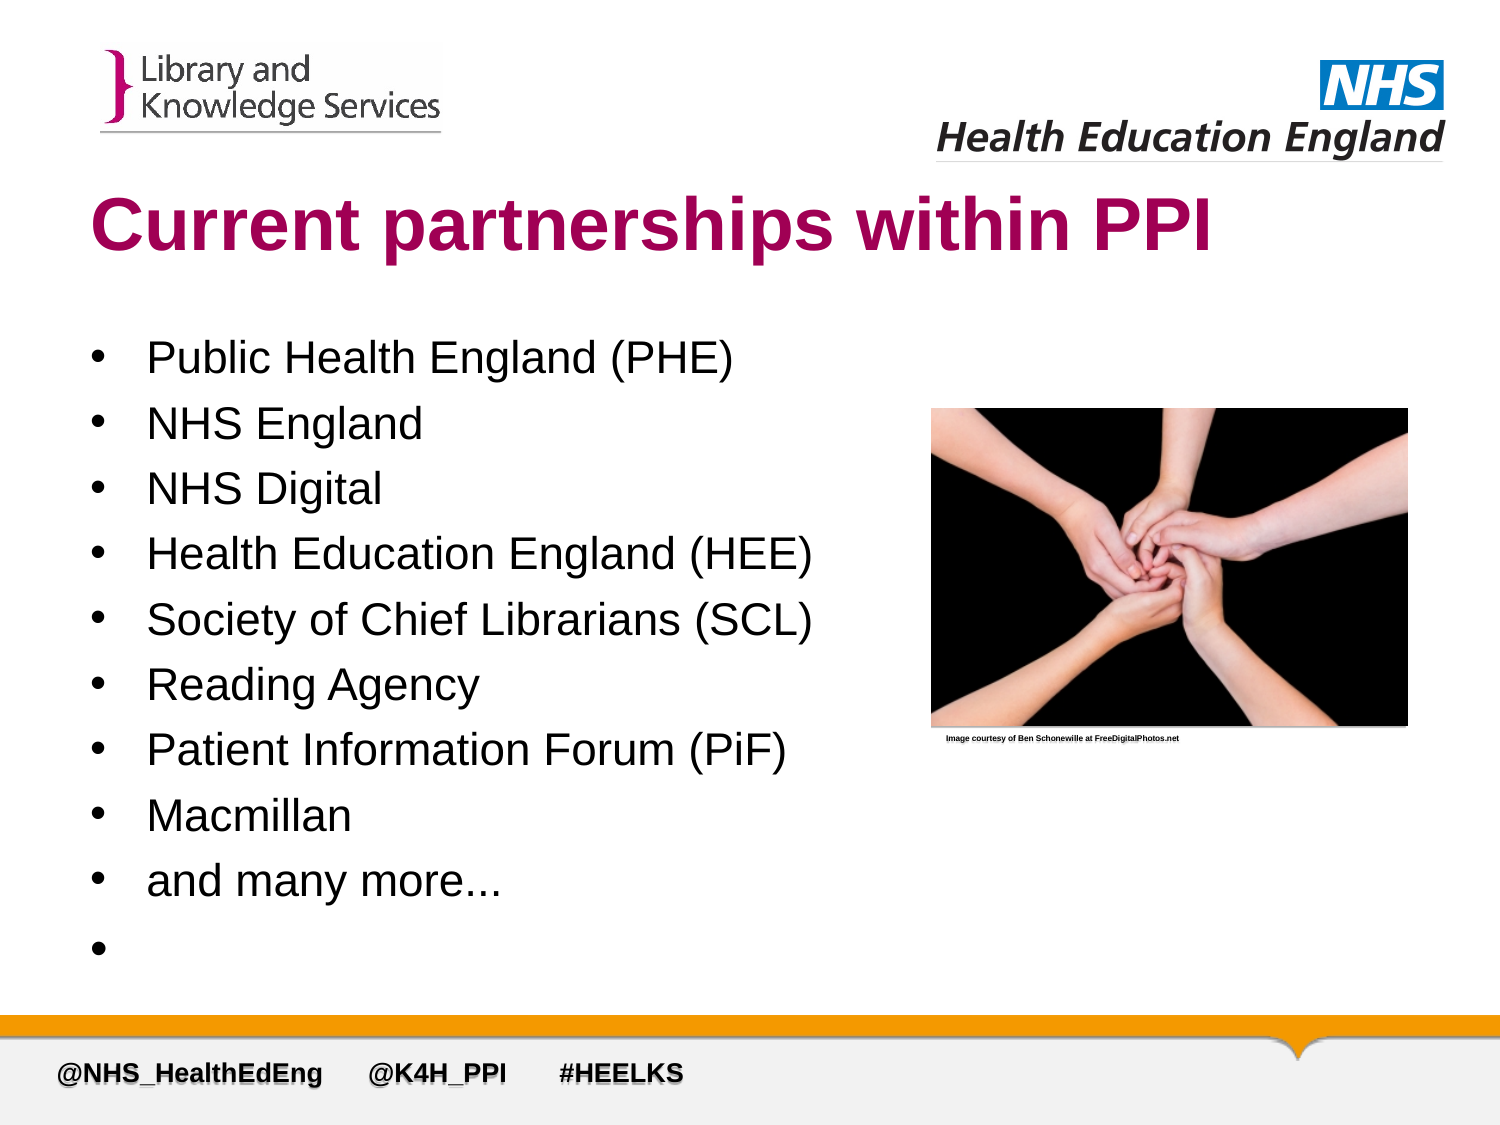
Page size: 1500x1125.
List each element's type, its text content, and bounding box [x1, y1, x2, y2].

text_box @NHS_HealthEdEng @K4H_PPI #HEELKS [41, 1047, 918, 1108]
text_box Image courtesy of Ben Schonewille at FreeDigitalPhotos.net [931, 725, 1457, 751]
title Current partnerships within PPI [75, 168, 1351, 279]
picture [931, 408, 1408, 725]
list Public Health England (PHE) NHS England NHS Digital Health Education England (HEE) Society of Chief Librarians (SCL) Reading Agency Patient Information Forum (PiF) Macmillan and many more... [75, 279, 1361, 933]
picture [100, 42, 443, 131]
